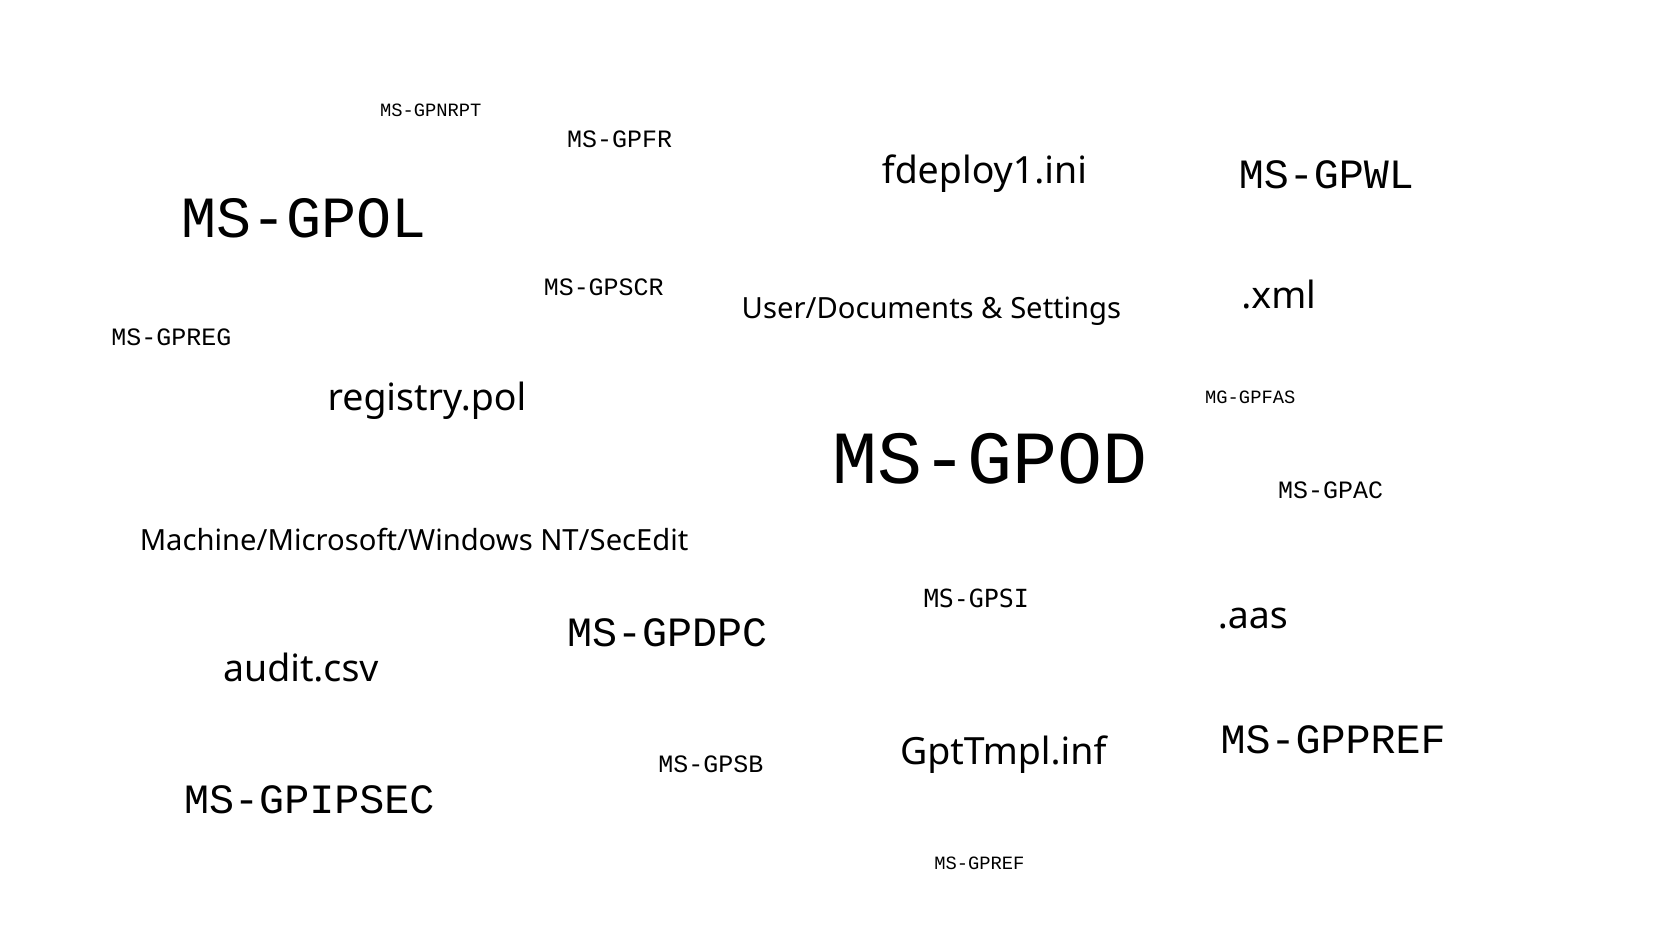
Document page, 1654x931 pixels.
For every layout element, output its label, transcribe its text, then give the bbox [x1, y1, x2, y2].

text_box MS-GPSCR [528, 267, 679, 311]
text_box .xml [1226, 265, 1338, 324]
text_box MS-GPDPC [552, 604, 782, 667]
text_box GptTmpl.inf [885, 720, 1136, 780]
text_box MS-GPSI [909, 576, 1044, 621]
text_box MS-GPREF [919, 846, 1040, 883]
text_box MS-GPAC [1263, 470, 1398, 514]
text_box User/Documents & Settings [726, 282, 1162, 333]
text_box registry.pol [312, 366, 550, 425]
text_box MG-GPFAS [1190, 380, 1311, 417]
text_box MS-GPWL [1224, 145, 1429, 208]
text_box MS-GPIPSEC [169, 770, 450, 833]
text_box MS-GPNRPT [365, 93, 497, 130]
text_box MS-GPOD [817, 413, 1163, 514]
text_box audit.csv [208, 637, 409, 696]
text_box .aas [1203, 585, 1311, 644]
text_box MS-GPFR [552, 119, 687, 163]
text_box MS-GPPREF [1205, 711, 1461, 774]
text_box MS-GPOL [166, 181, 442, 262]
text_box MS-GPREG [96, 317, 247, 361]
text_box MS-GPSB [643, 744, 779, 788]
text_box fdeploy1.ini [867, 140, 1117, 199]
text_box Machine/Microsoft/Windows NT/SecEdit [124, 514, 729, 564]
